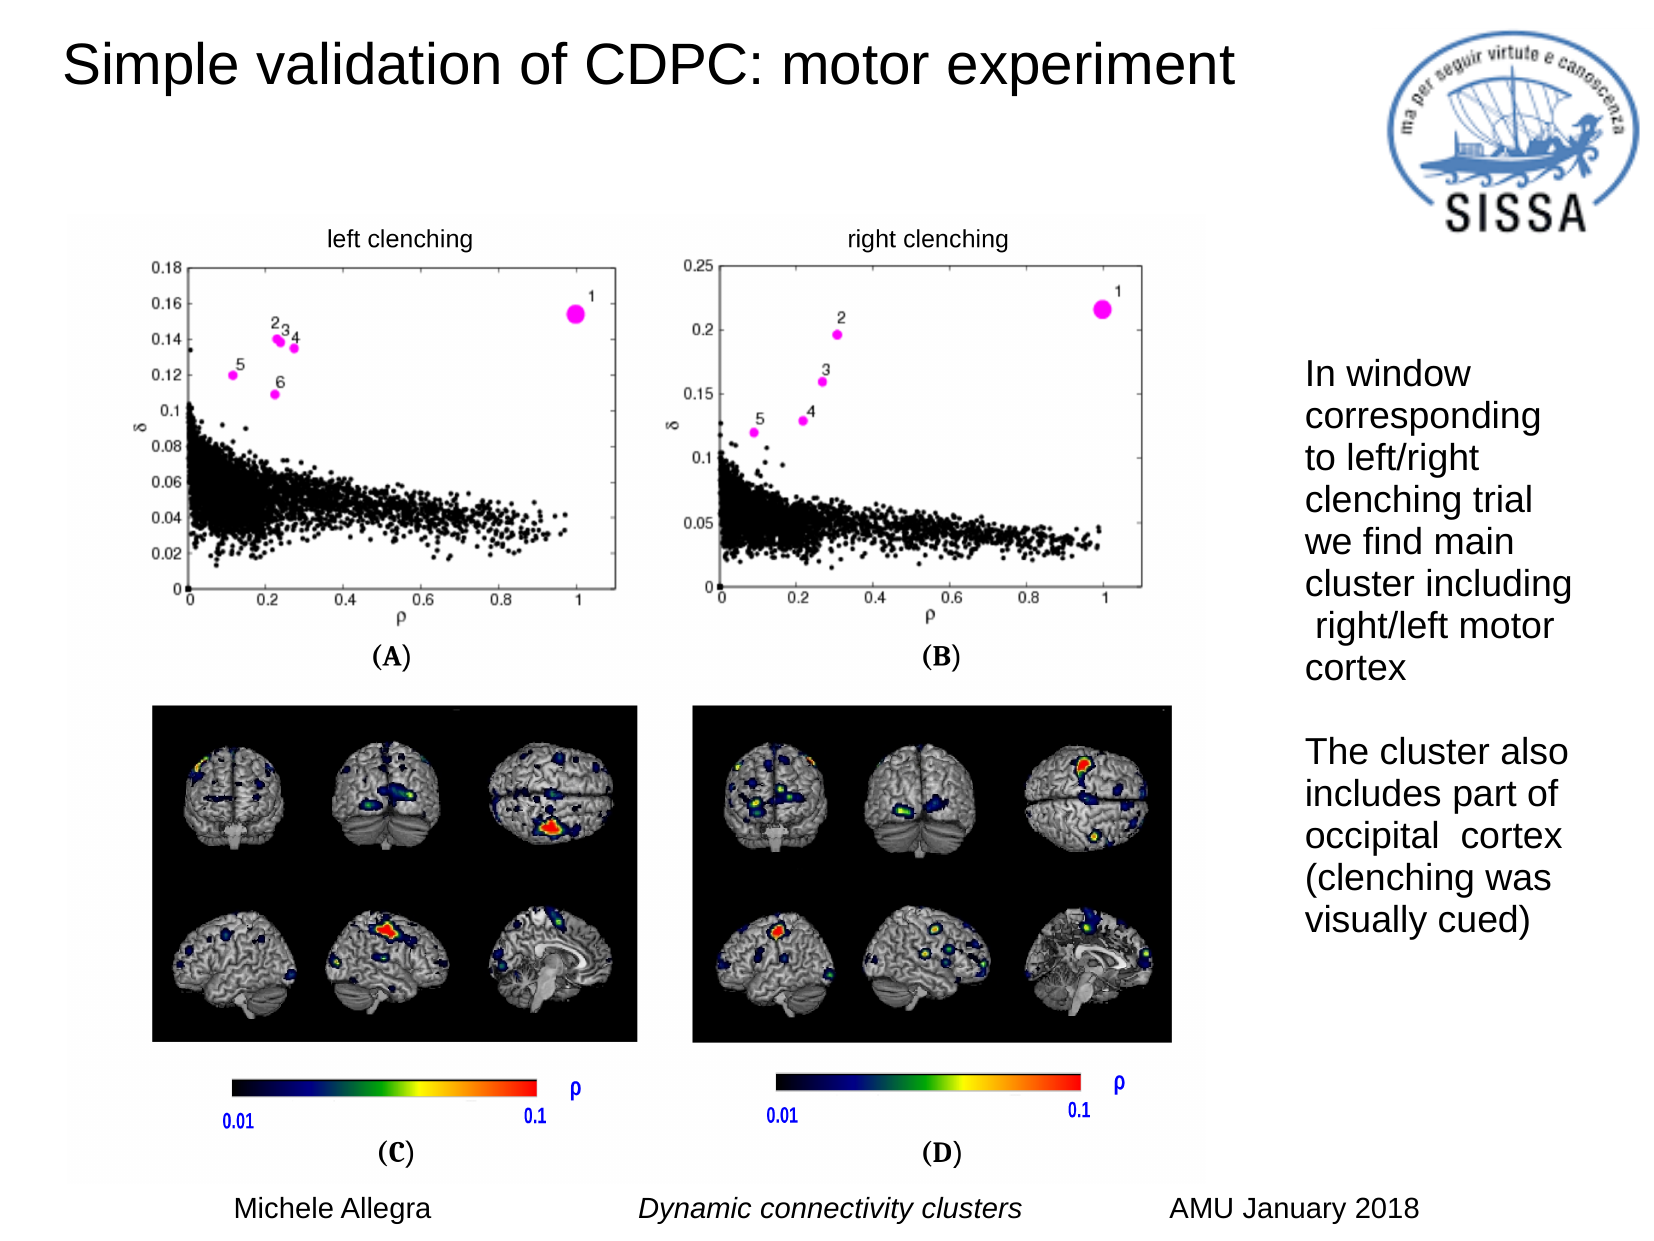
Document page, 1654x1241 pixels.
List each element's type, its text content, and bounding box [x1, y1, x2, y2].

picture [67, 214, 1206, 1184]
title Michele Allegra Dynamic connectivity clusters AMU January 2018 [82, 1171, 1572, 1241]
picture [1372, 27, 1654, 238]
text_box In window corresponding to left/right clenching trial we find main cluster including right/left motor cortex The cluster also includes part of occipital cortex (clenching was visually cued) [1290, 345, 1591, 990]
title Simple validation of CDPC: motor experiment [29, 0, 1270, 168]
